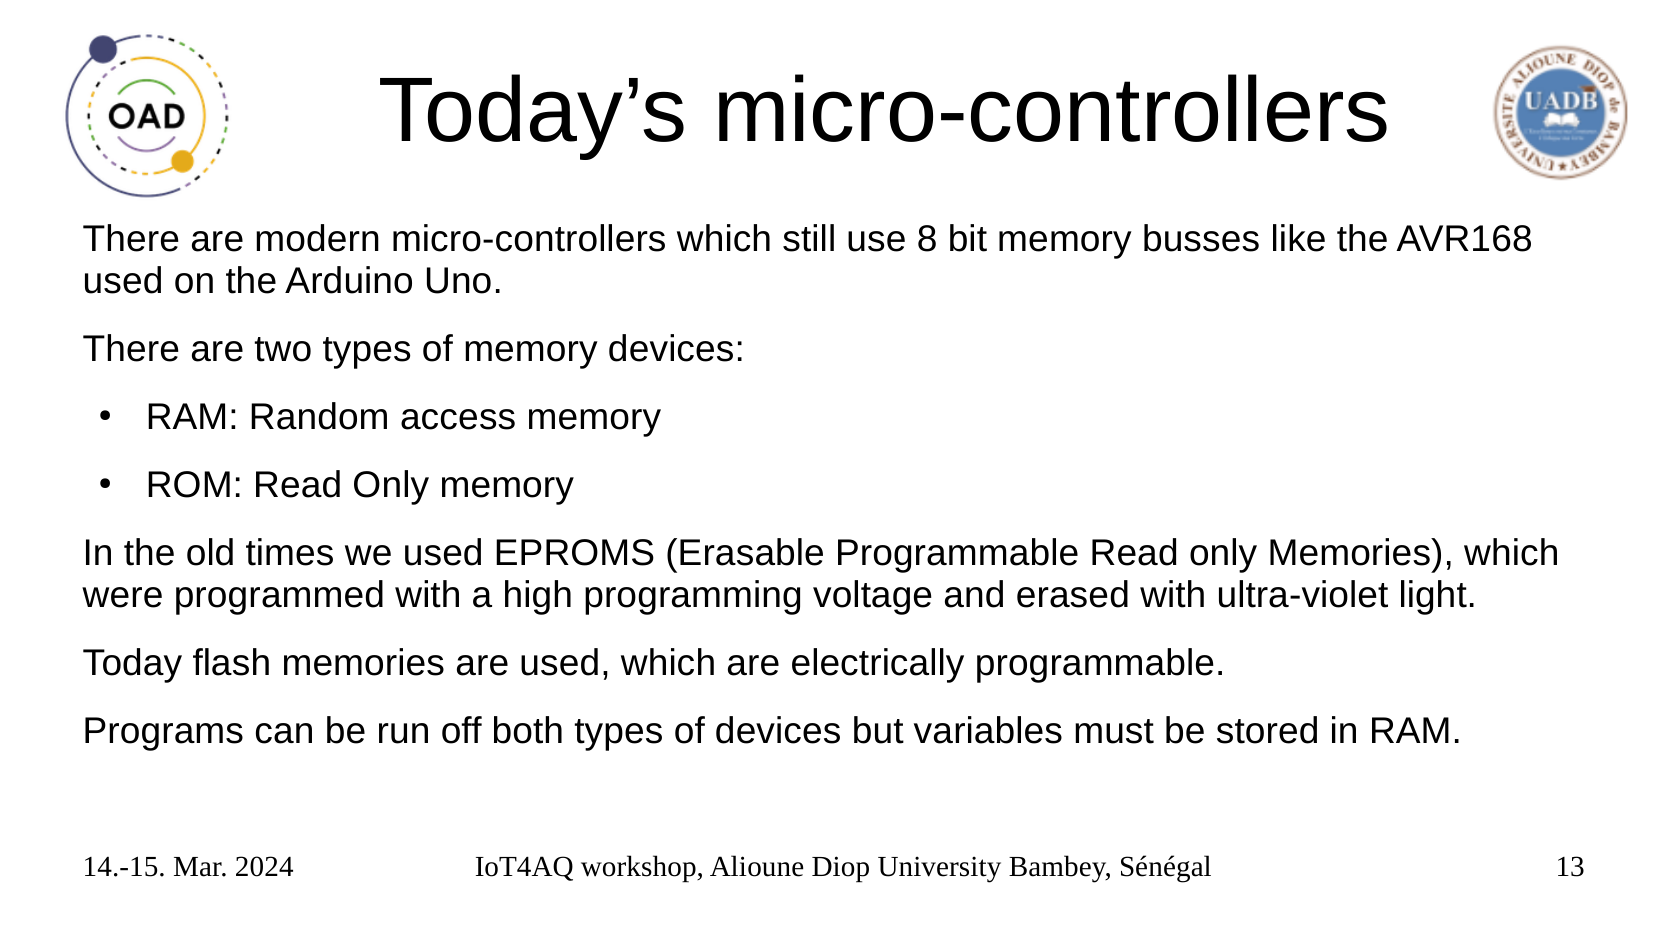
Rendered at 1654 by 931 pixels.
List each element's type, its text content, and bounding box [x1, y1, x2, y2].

picture [25, 20, 263, 218]
title Today’s micro-controllers [301, 32, 1469, 188]
list There are modern micro-controllers which still use 8 bit memory busses like the AVR168 used on the Arduino Uno. There are two types of memory devices: RAM: Random access memory ROM: Read Only memory In the old times we used EPROMS (Erasable Programmable Read only Memories), which were programmed with a high programming voltage and erased with ultra-violet light. Today flash memories are used, which are electrically programmable. Programs can be run off both types of devices but variables must be stored in RAM. [82, 217, 1571, 757]
picture [1482, 37, 1641, 188]
